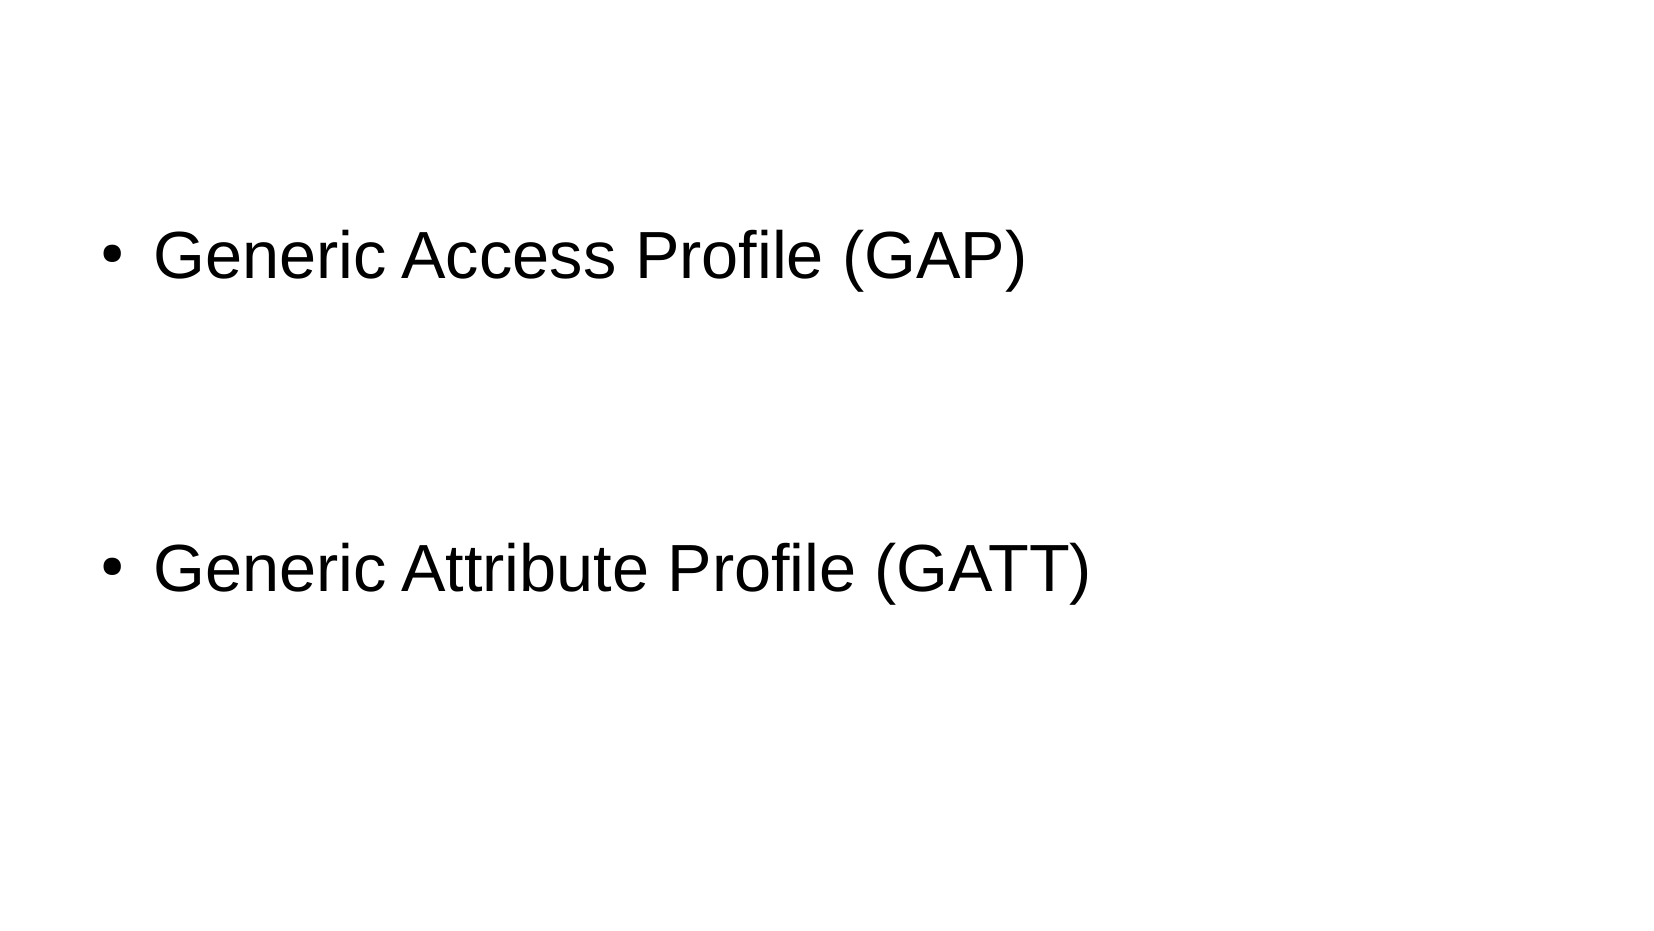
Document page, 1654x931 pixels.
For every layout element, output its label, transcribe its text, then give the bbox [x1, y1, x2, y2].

list Generic Access Profile (GAP) Generic Attribute Profile (GATT) [82, 217, 1571, 758]
